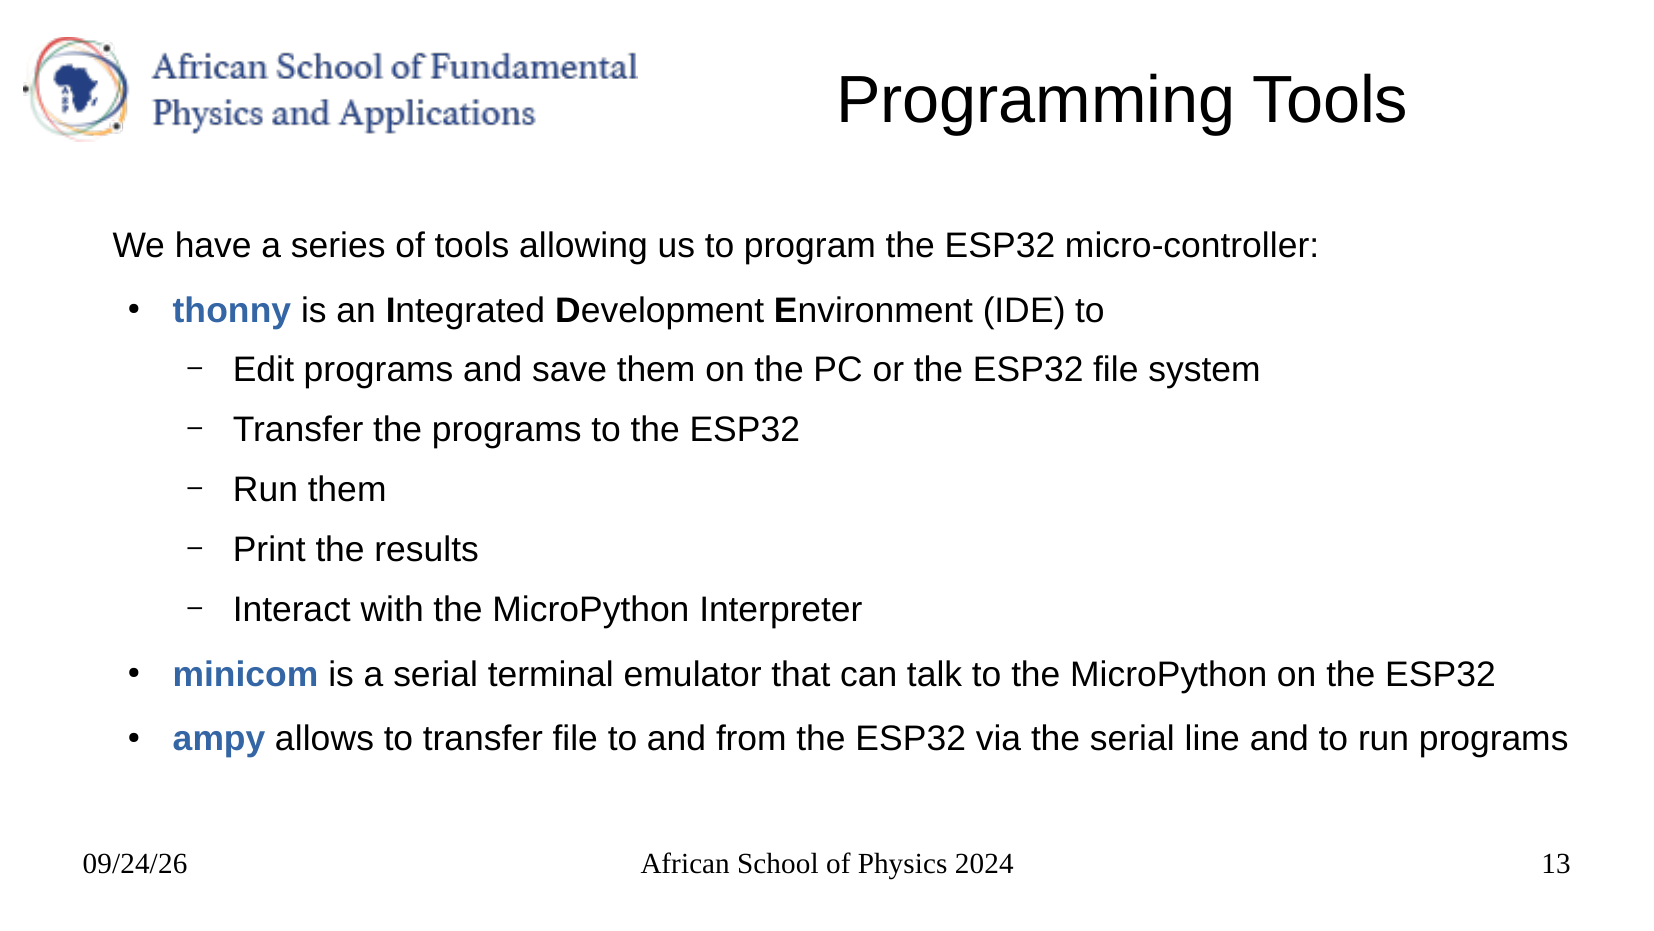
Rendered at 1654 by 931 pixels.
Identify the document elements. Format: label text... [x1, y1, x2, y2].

title Programming Tools [635, 21, 1610, 177]
picture [23, 37, 635, 142]
list We have a series of tools allowing us to program the ESP32 micro-controller: thonny is an Integrated Development Environment (IDE) to Edit programs and save them on the PC or the ESP32 file system Transfer the programs to the ESP32 Run them Print the results Interact with the MicroPython Interpreter minicom is a serial terminal emulator that can talk to the MicroPython on the ESP32 ampy allows to transfer file to and from the ESP32 via the serial line and to run programs [112, 225, 1601, 765]
